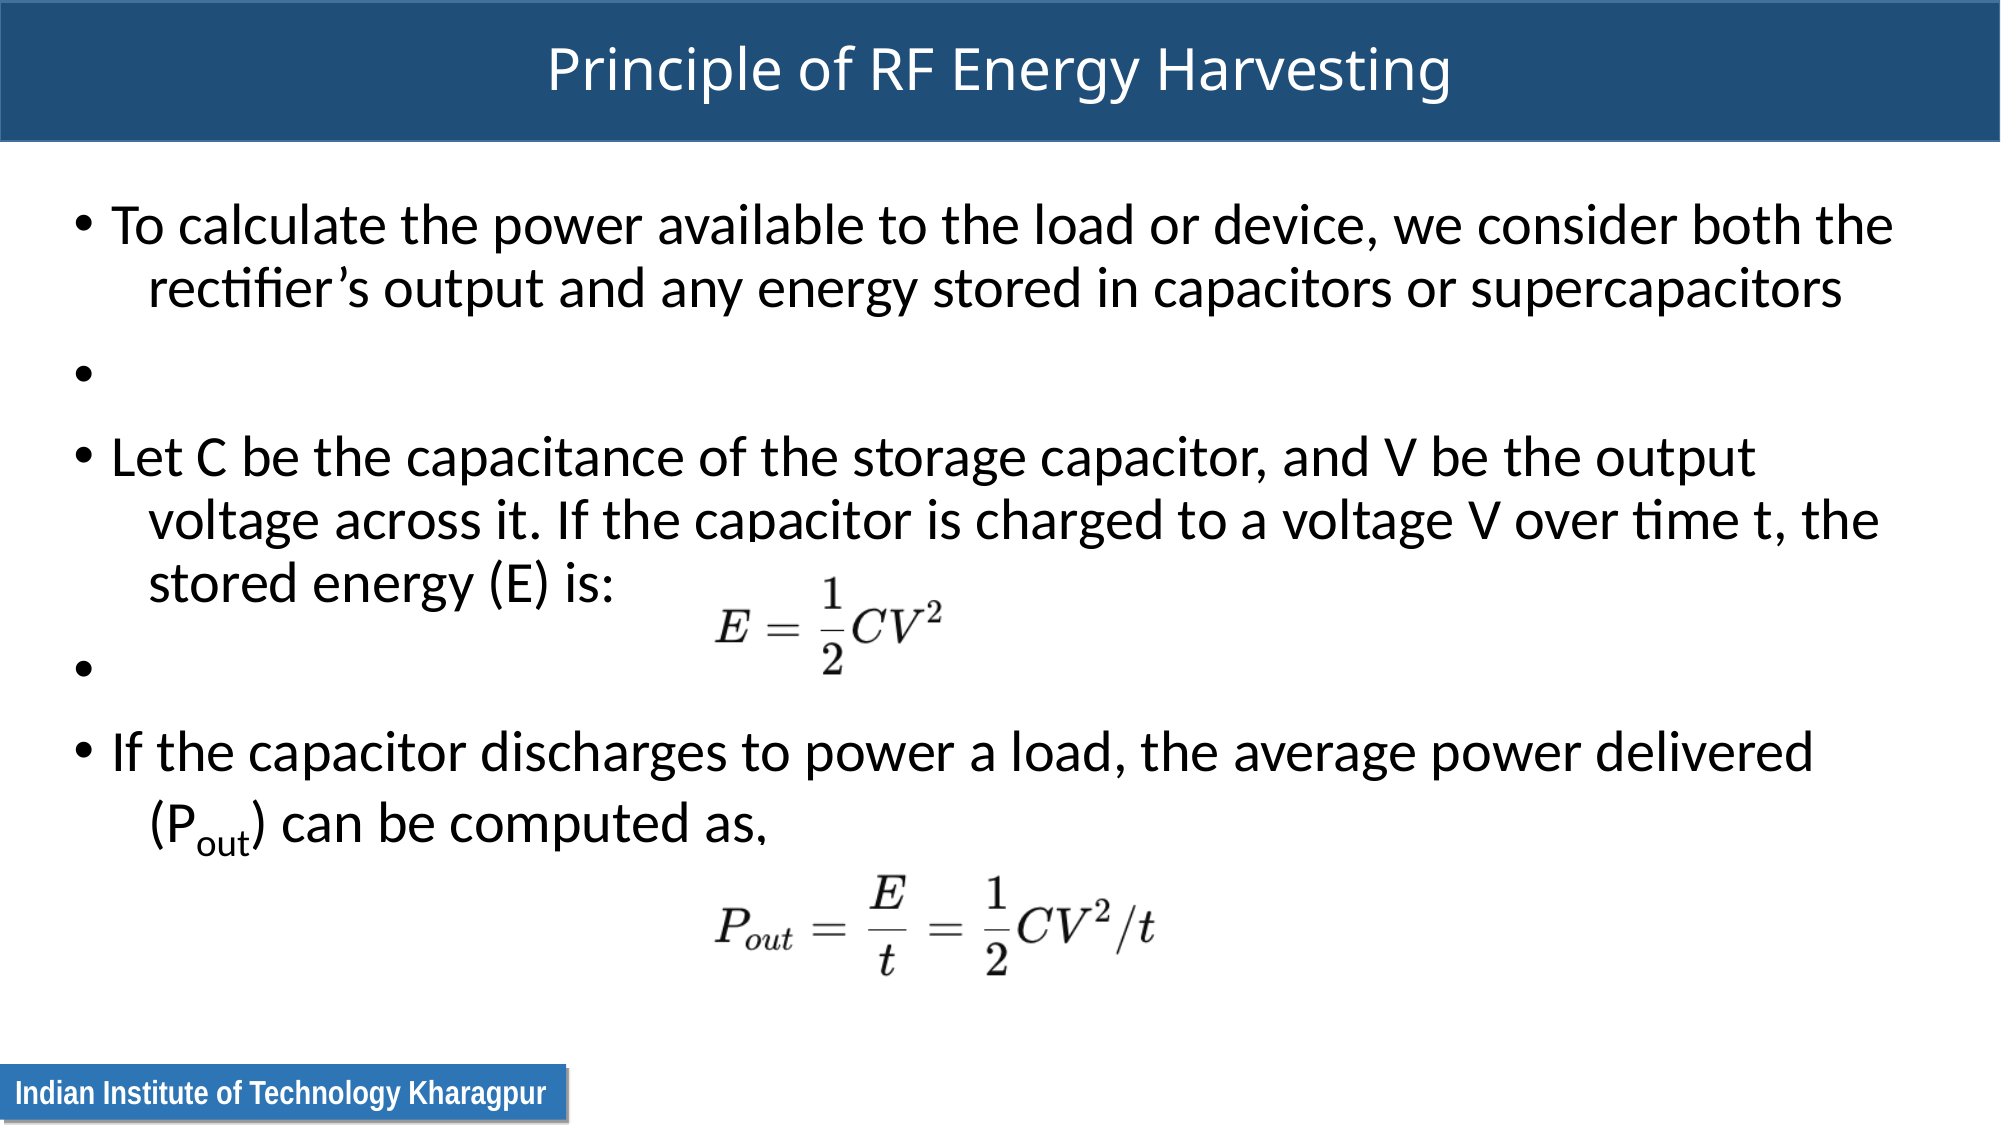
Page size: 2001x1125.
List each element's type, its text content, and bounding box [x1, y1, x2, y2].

picture [647, 542, 1034, 708]
list To calculate the power available to the load or device, we consider both the rectifier’s output and any energy stored in capacitors or supercapacitors Let C be the capacitance of the storage capacitor, and V be the output voltage across it. If the capacitor is charged to a voltage V over time t, the stored energy (E) is: If the capacitor discharges to power a load, the average power delivered (Pout) can be computed as, [58, 186, 1954, 1065]
title Principle of RF Energy Harvesting [0, 1, 2000, 141]
picture [672, 845, 1261, 1024]
